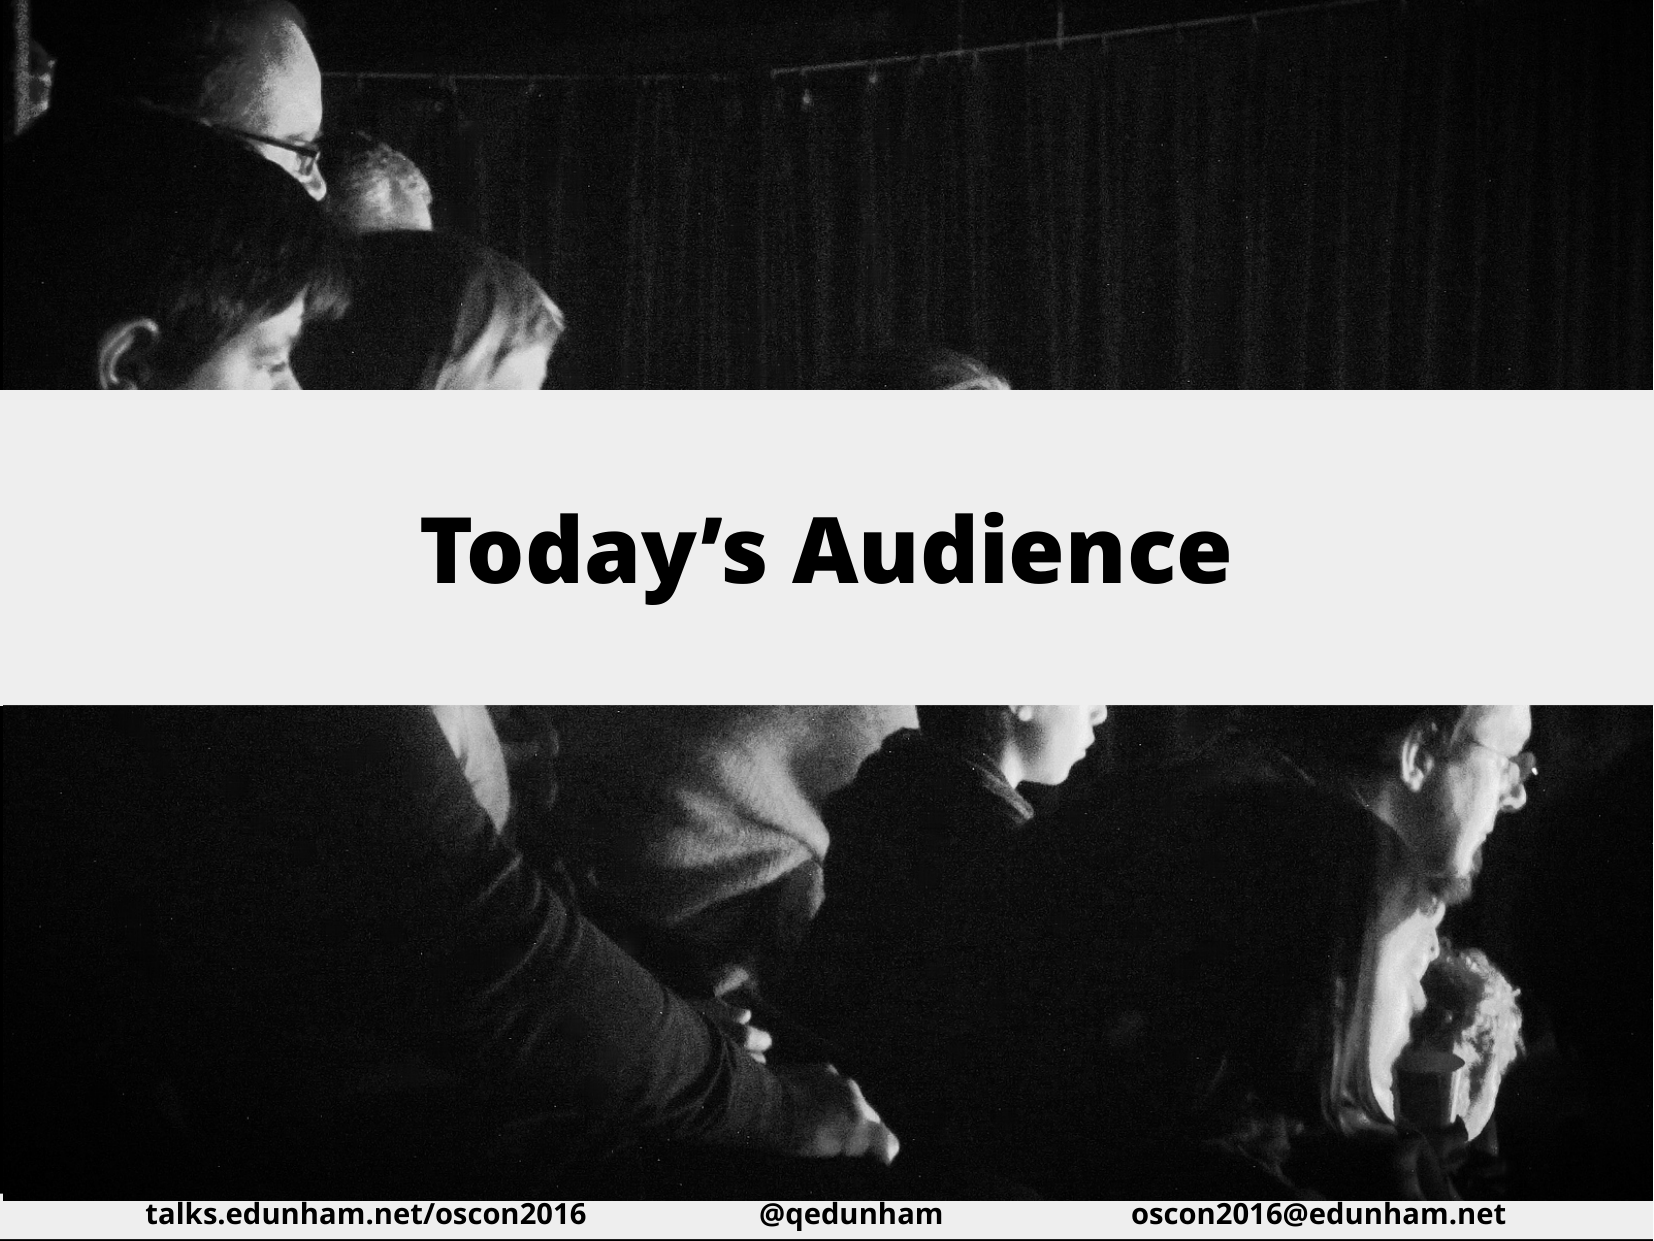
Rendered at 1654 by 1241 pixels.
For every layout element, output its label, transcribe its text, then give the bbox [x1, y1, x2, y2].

picture [3, 706, 1653, 1201]
title Today’s Audience [0, 390, 1653, 706]
picture [3, 0, 1653, 390]
